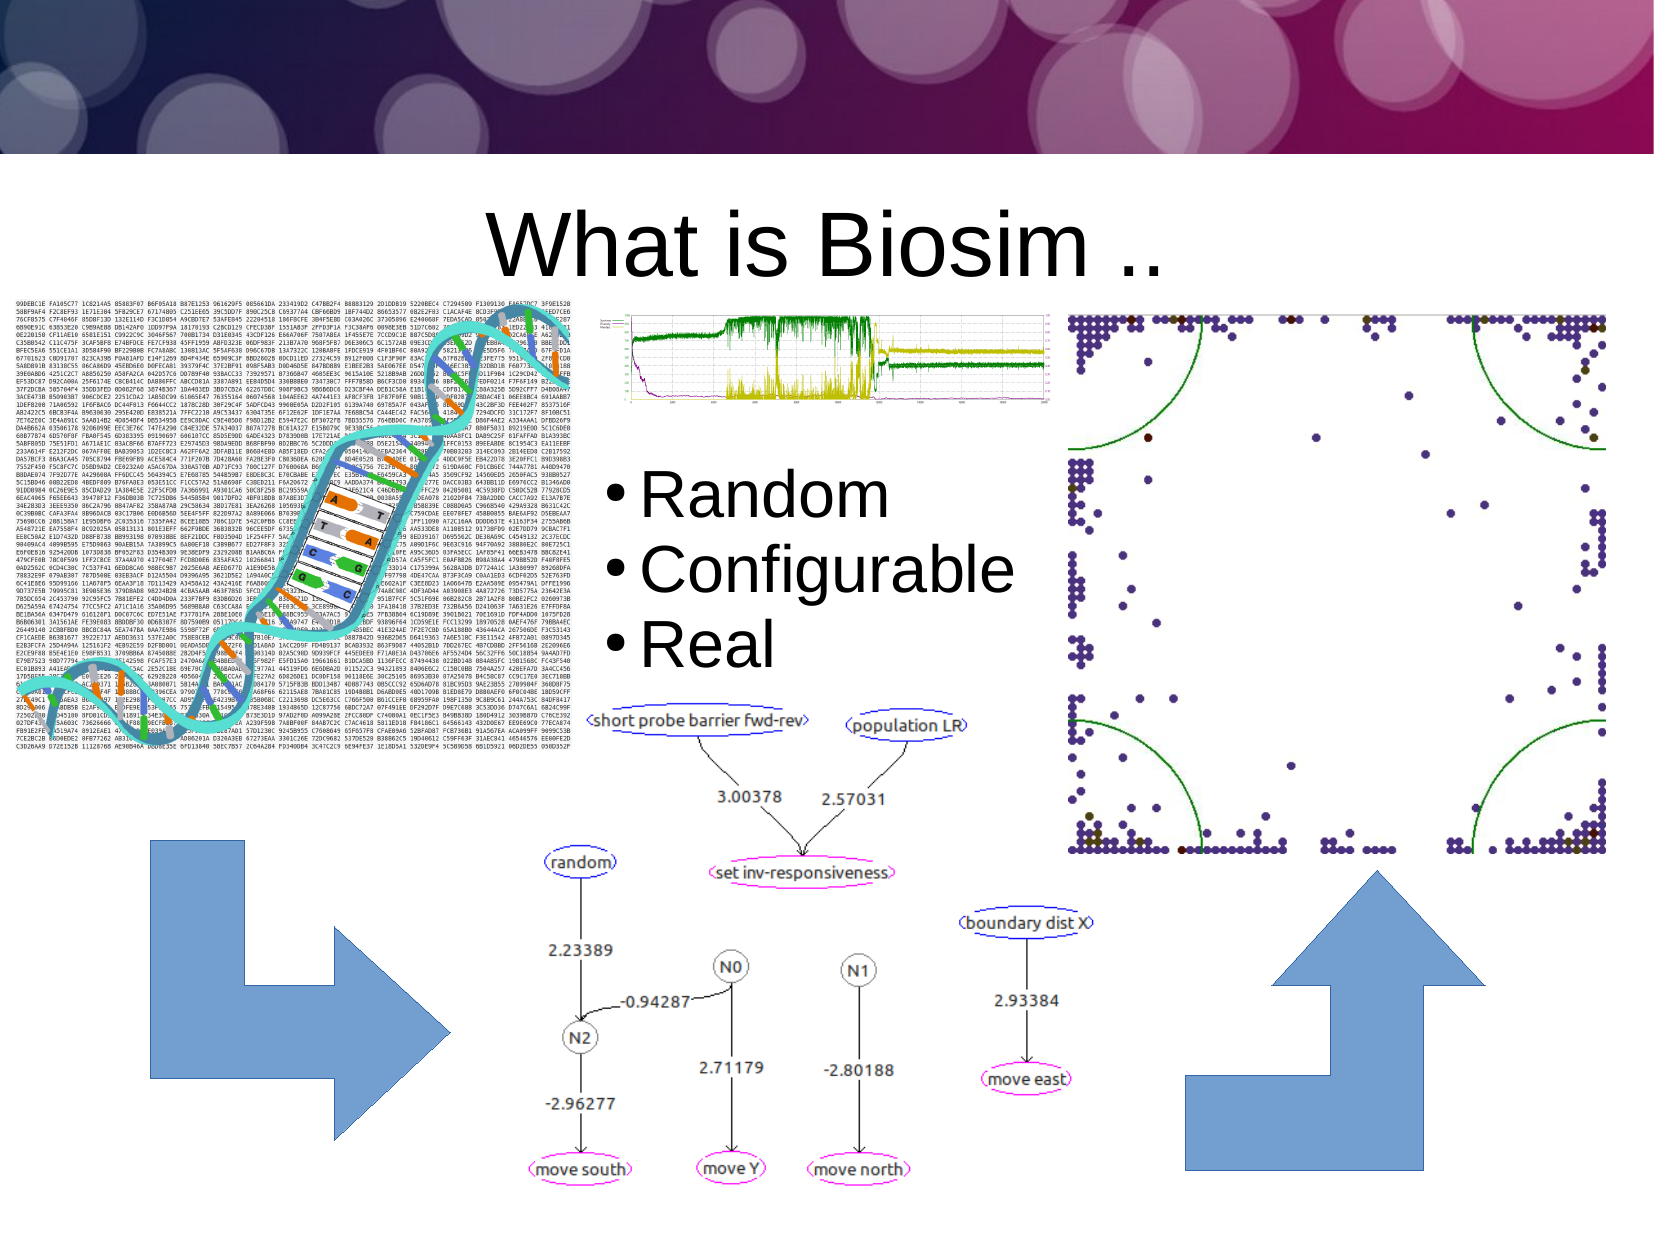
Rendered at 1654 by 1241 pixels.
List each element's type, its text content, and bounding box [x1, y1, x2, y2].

text_box [1185, 870, 1486, 1171]
text_box [150, 840, 451, 1141]
text_box Random Configurable Real [589, 450, 1051, 826]
picture [15, 299, 1606, 1201]
picture [599, 314, 1051, 406]
title What is Biosim .. [82, 159, 1571, 331]
picture [0, 0, 1654, 154]
